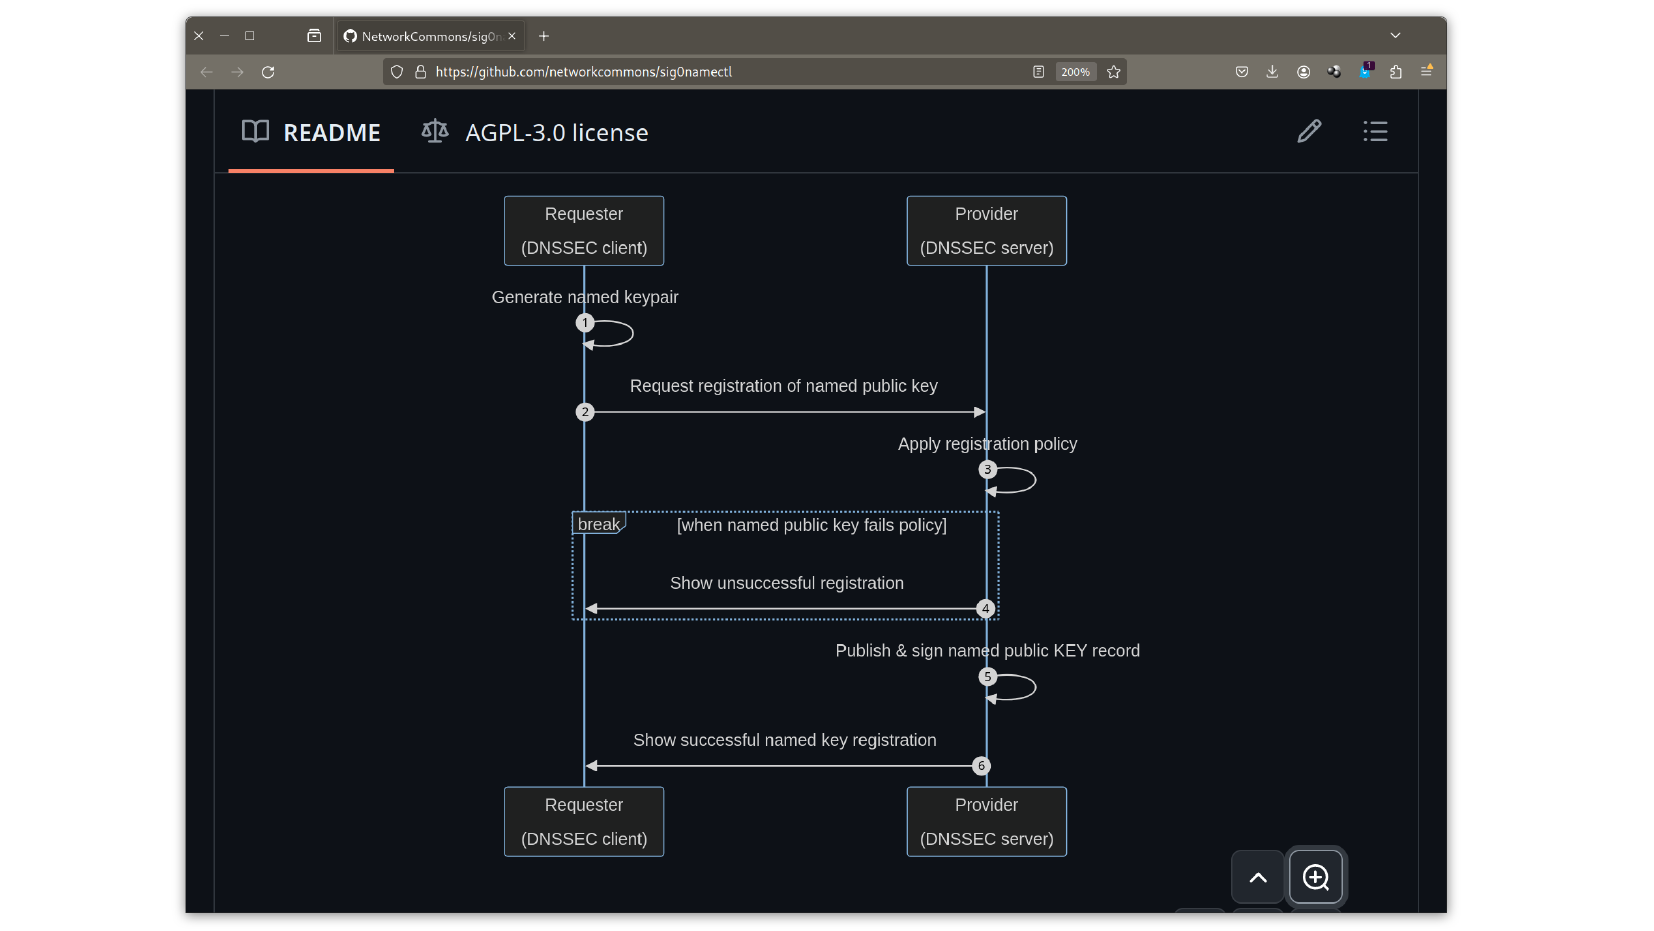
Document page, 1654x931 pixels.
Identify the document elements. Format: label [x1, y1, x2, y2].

picture [168, 1, 1464, 931]
